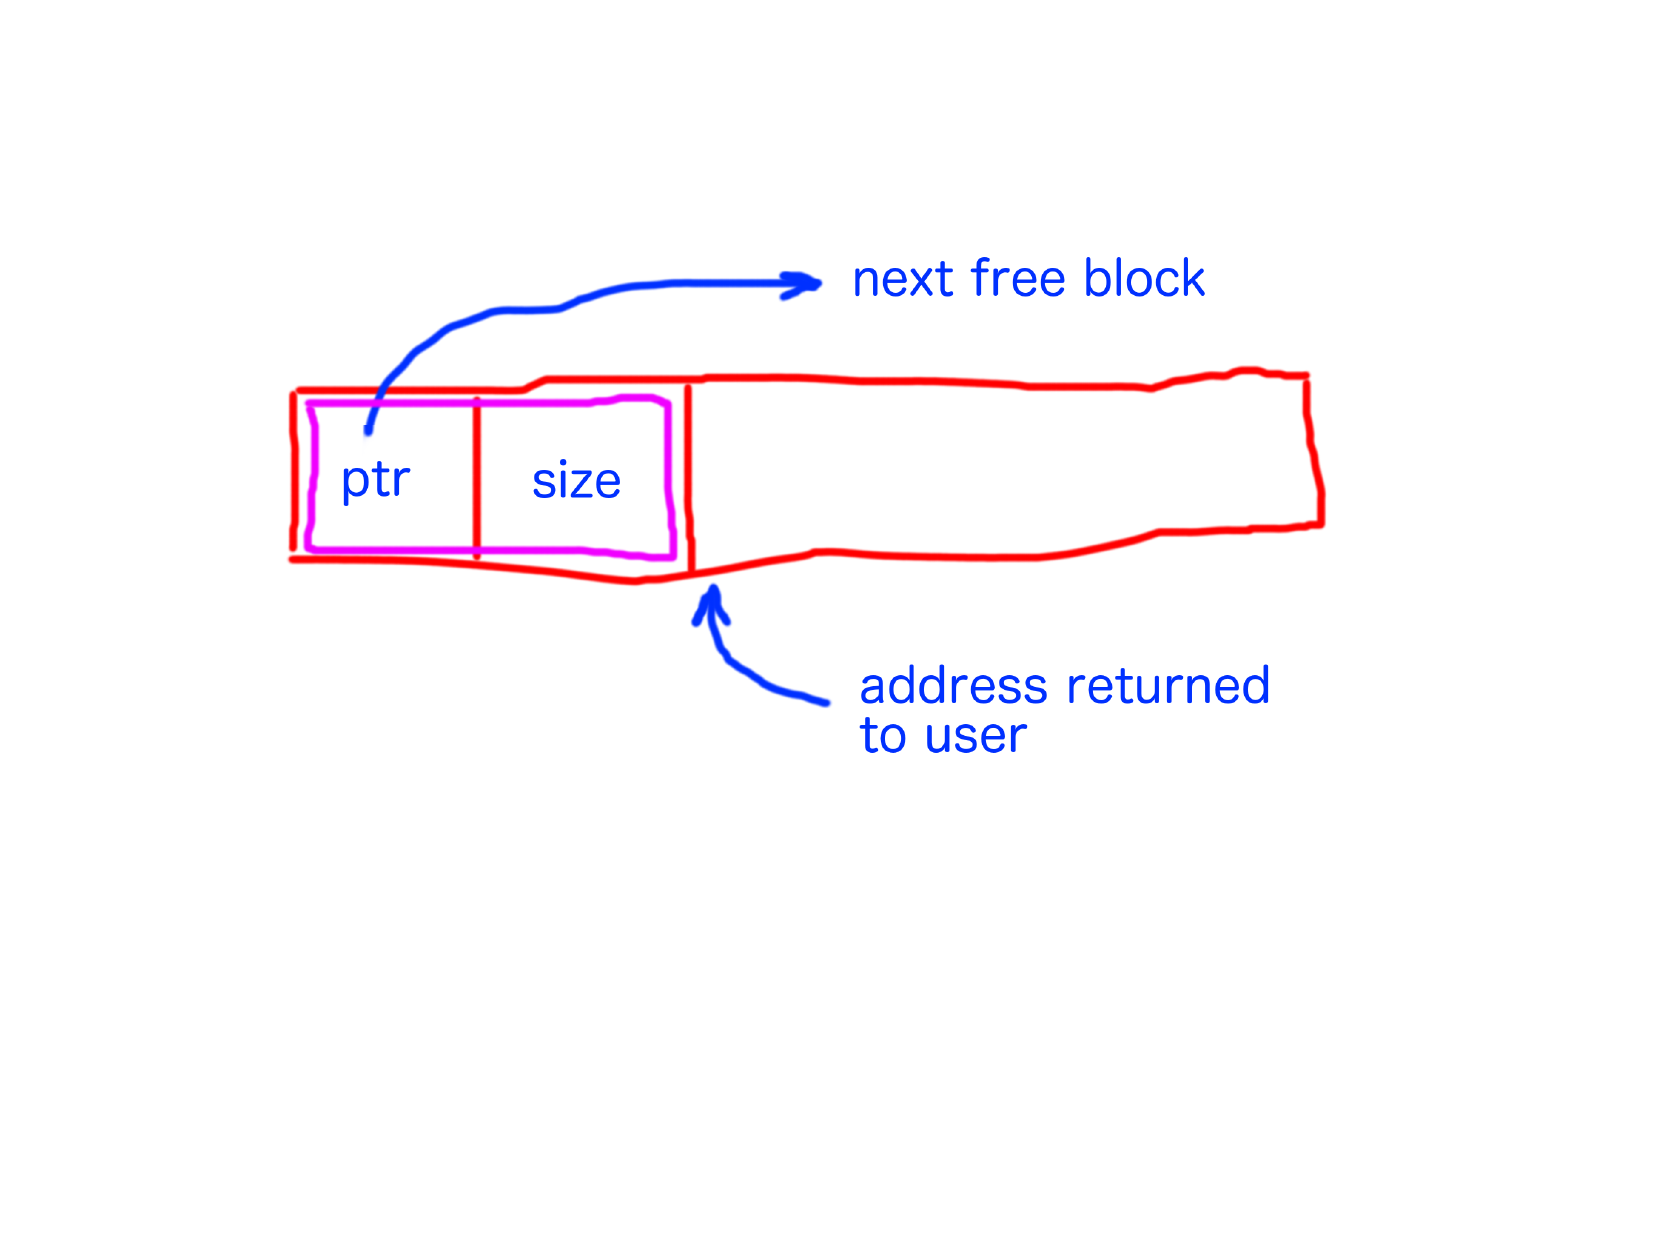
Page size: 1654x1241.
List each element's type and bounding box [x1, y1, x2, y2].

picture [191, 0, 1433, 1213]
